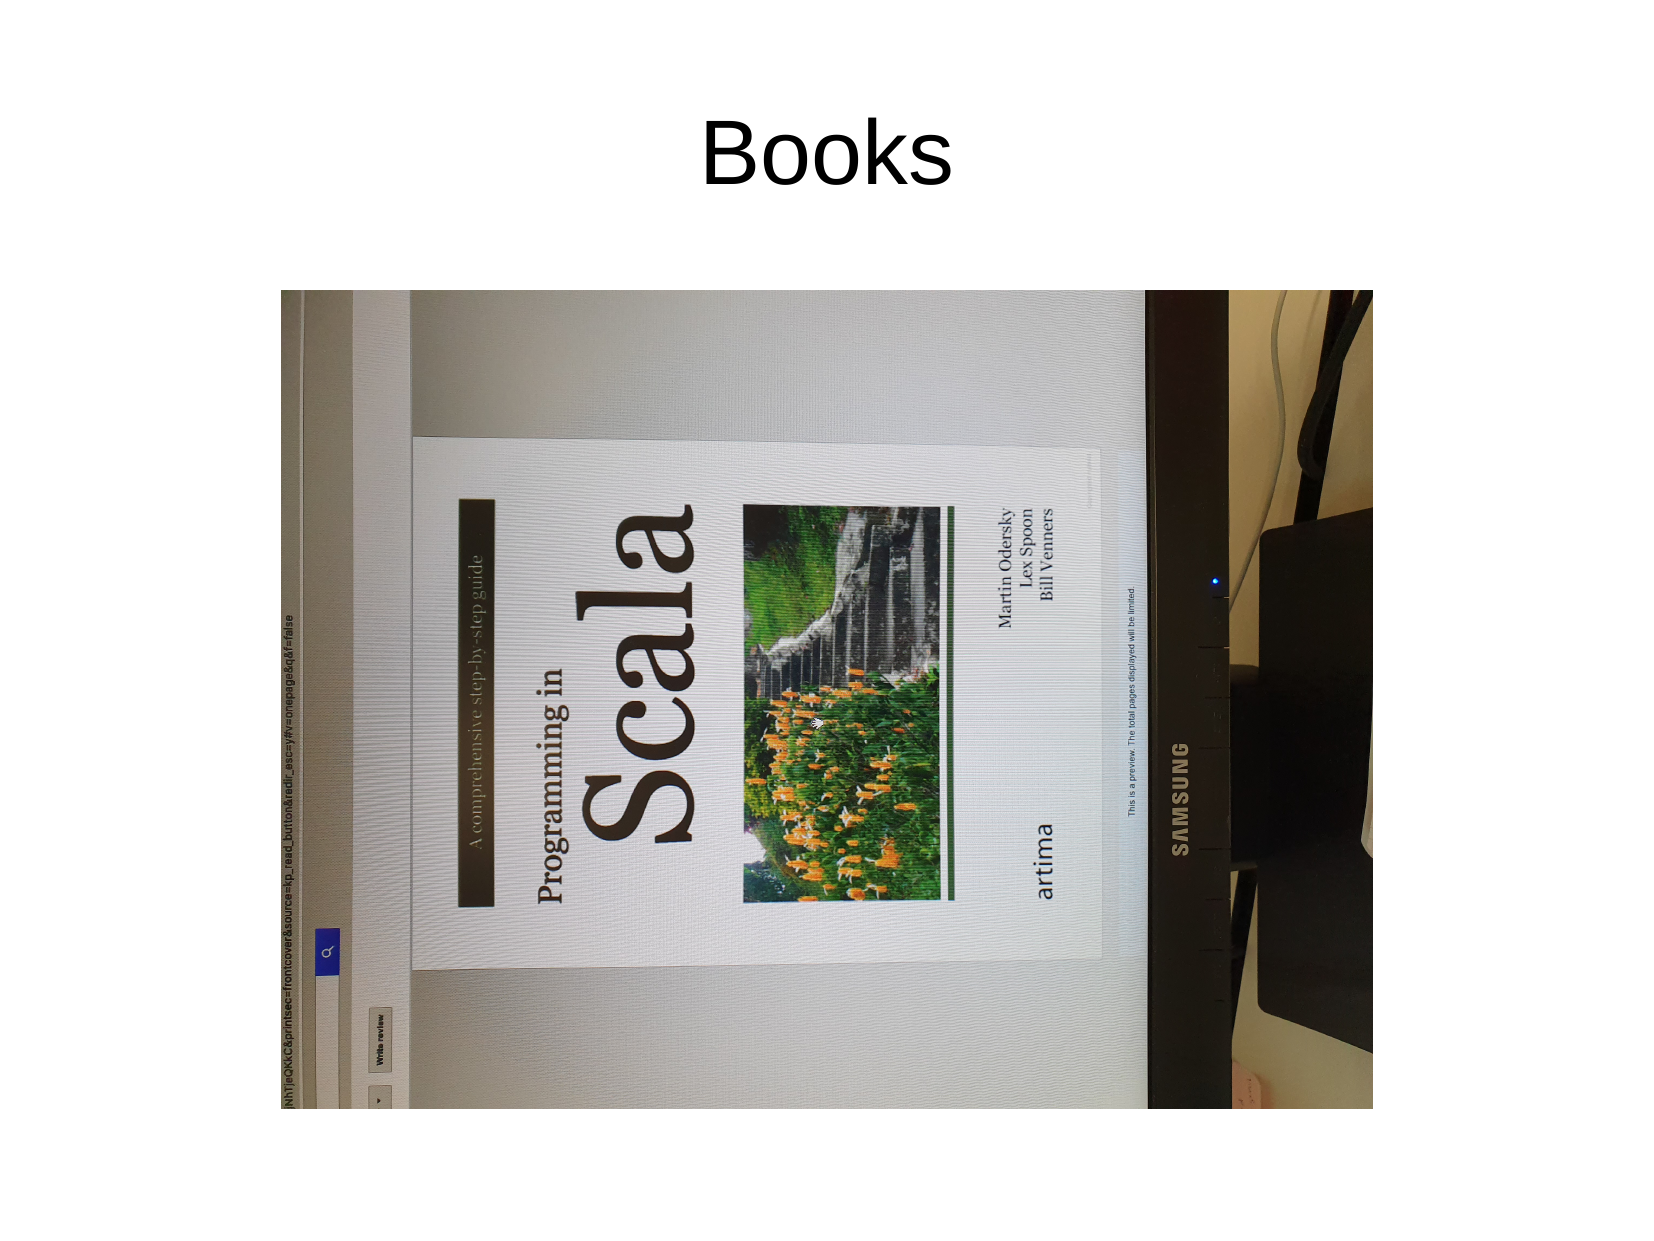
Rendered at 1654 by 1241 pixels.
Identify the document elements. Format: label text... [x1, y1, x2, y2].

title Books [82, 49, 1571, 257]
picture [281, 290, 1373, 1109]
